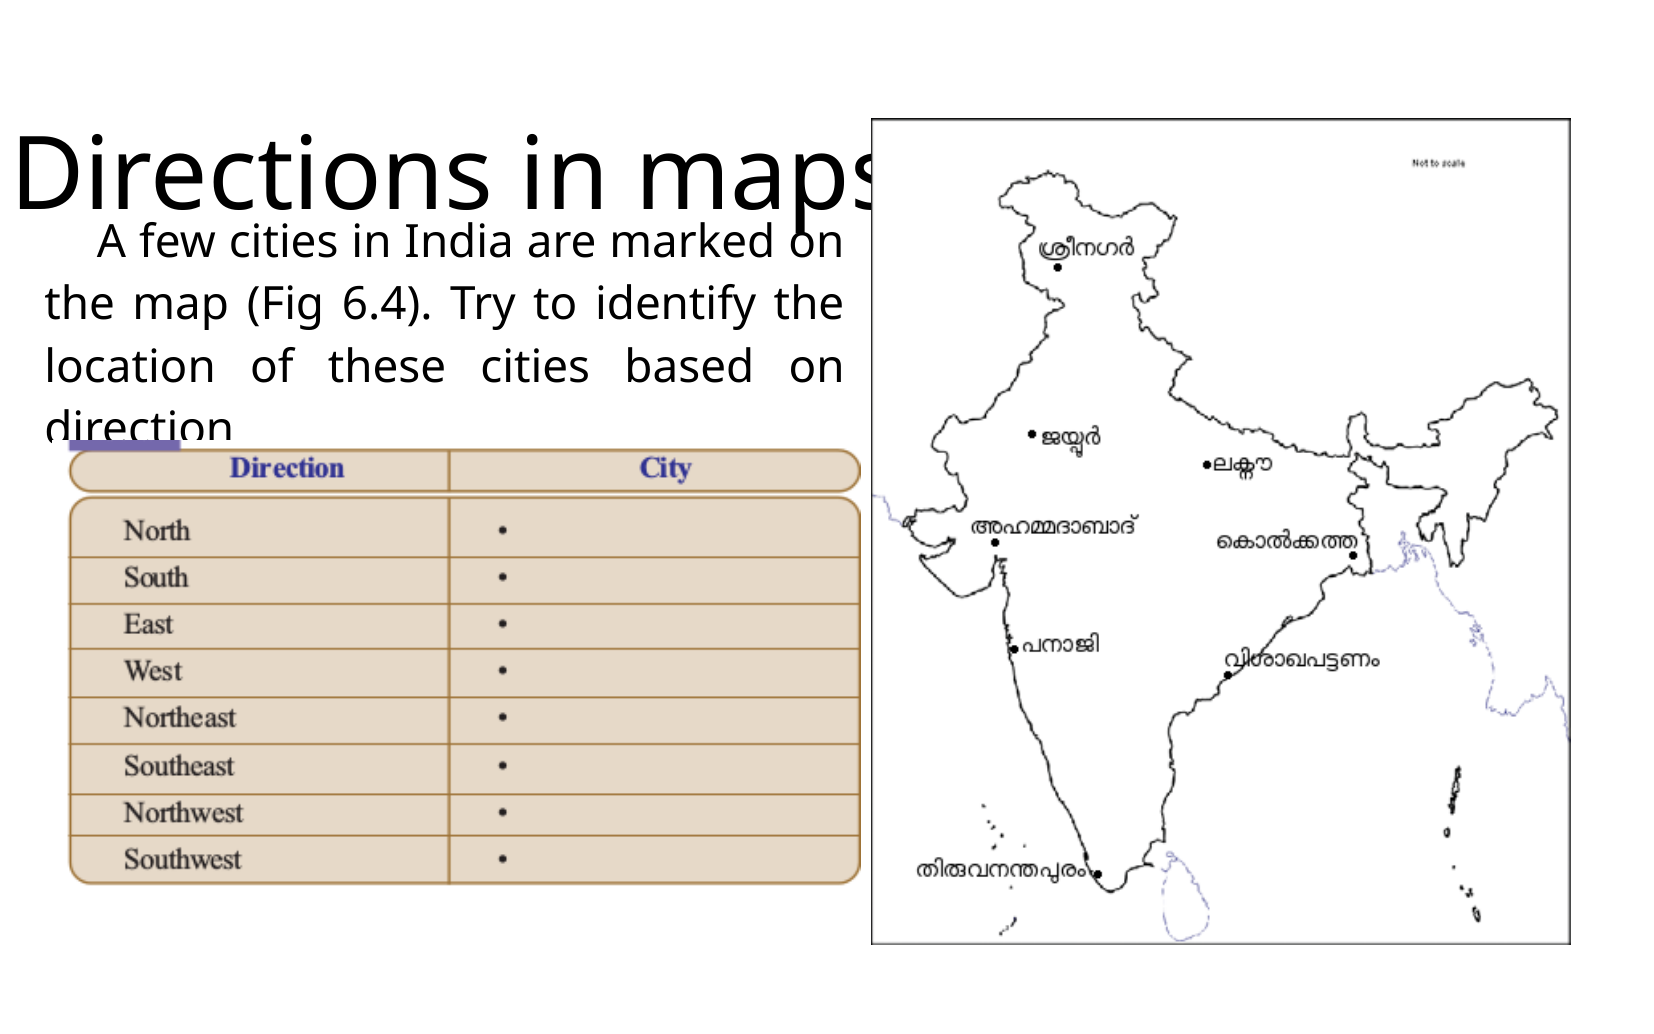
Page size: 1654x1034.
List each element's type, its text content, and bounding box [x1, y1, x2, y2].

text_box A few cities in India are marked on the map (Fig 6.4). Try to identify the location of these cities based on direction [29, 200, 872, 399]
picture [871, 118, 1571, 945]
picture [52, 440, 861, 898]
title Directions in maps [76, 100, 833, 184]
